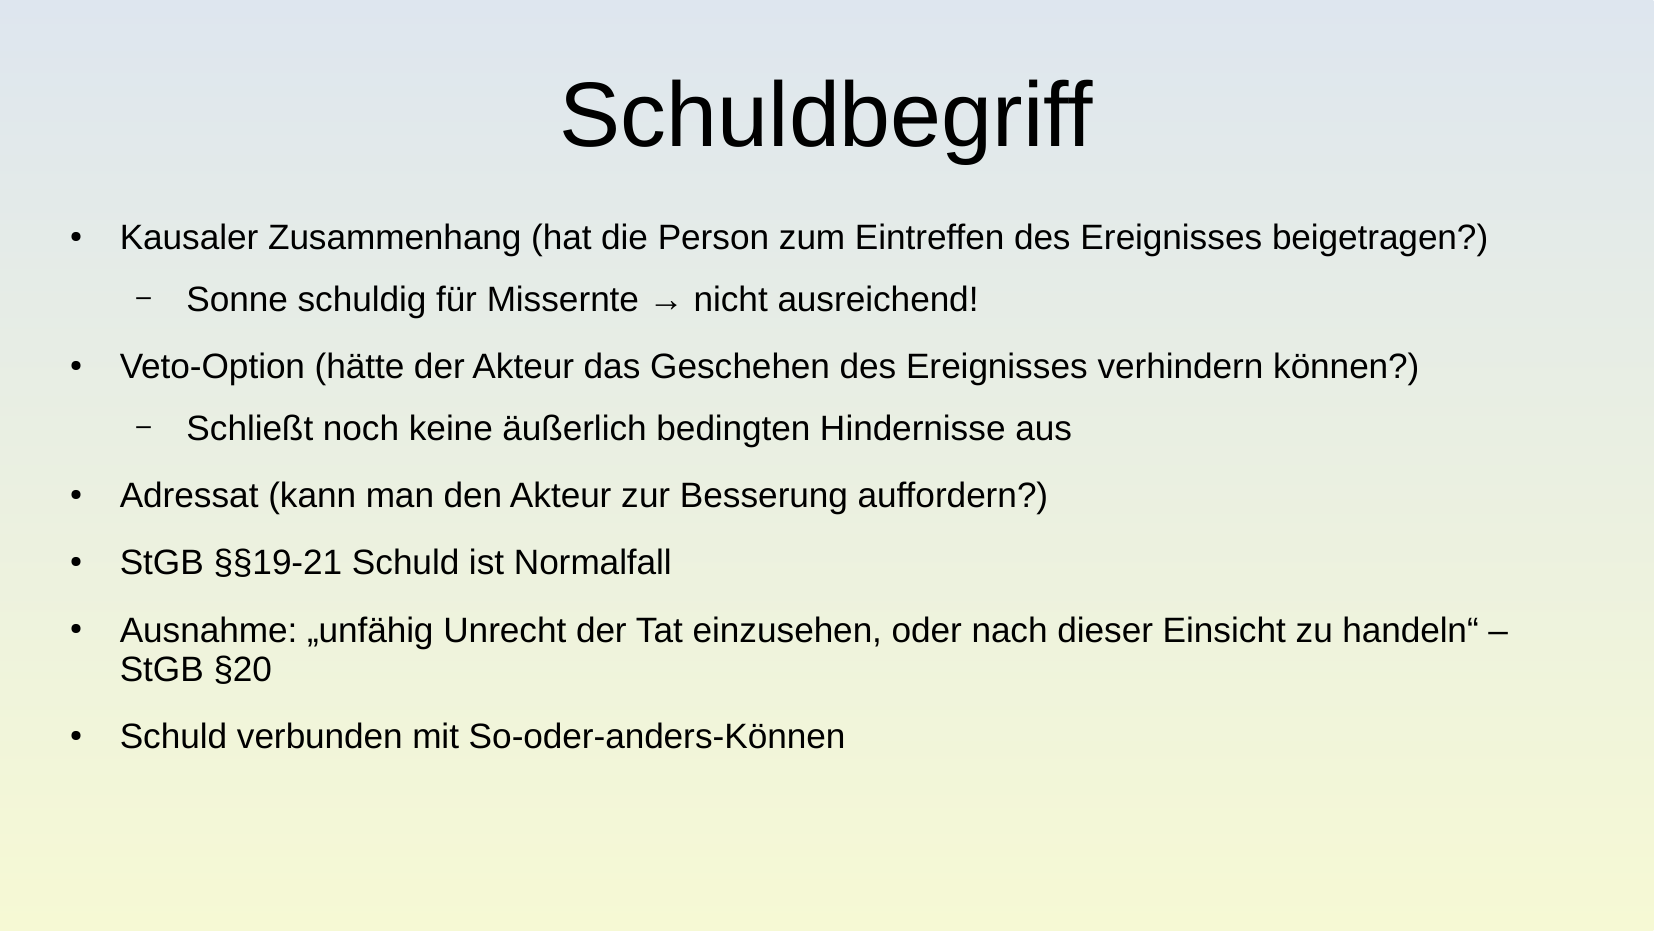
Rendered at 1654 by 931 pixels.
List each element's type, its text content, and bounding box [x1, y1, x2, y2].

title Schuldbegriff [82, 37, 1571, 193]
list Kausaler Zusammenhang (hat die Person zum Eintreffen des Ereignisses beigetragen?) Sonne schuldig für Missernte → nicht ausreichend! Veto-Option (hätte der Akteur das Geschehen des Ereignisses verhindern können?) Schließt noch keine äußerlich bedingten Hindernisse aus Adressat (kann man den Akteur zur Besserung auffordern?) StGB §§19-21 Schuld ist Normalfall Ausnahme: „unfähig Unrecht der Tat einzusehen, oder nach dieser Einsicht zu handeln“ – StGB §20 Schuld verbunden mit So-oder-anders-Können [53, 217, 1595, 758]
